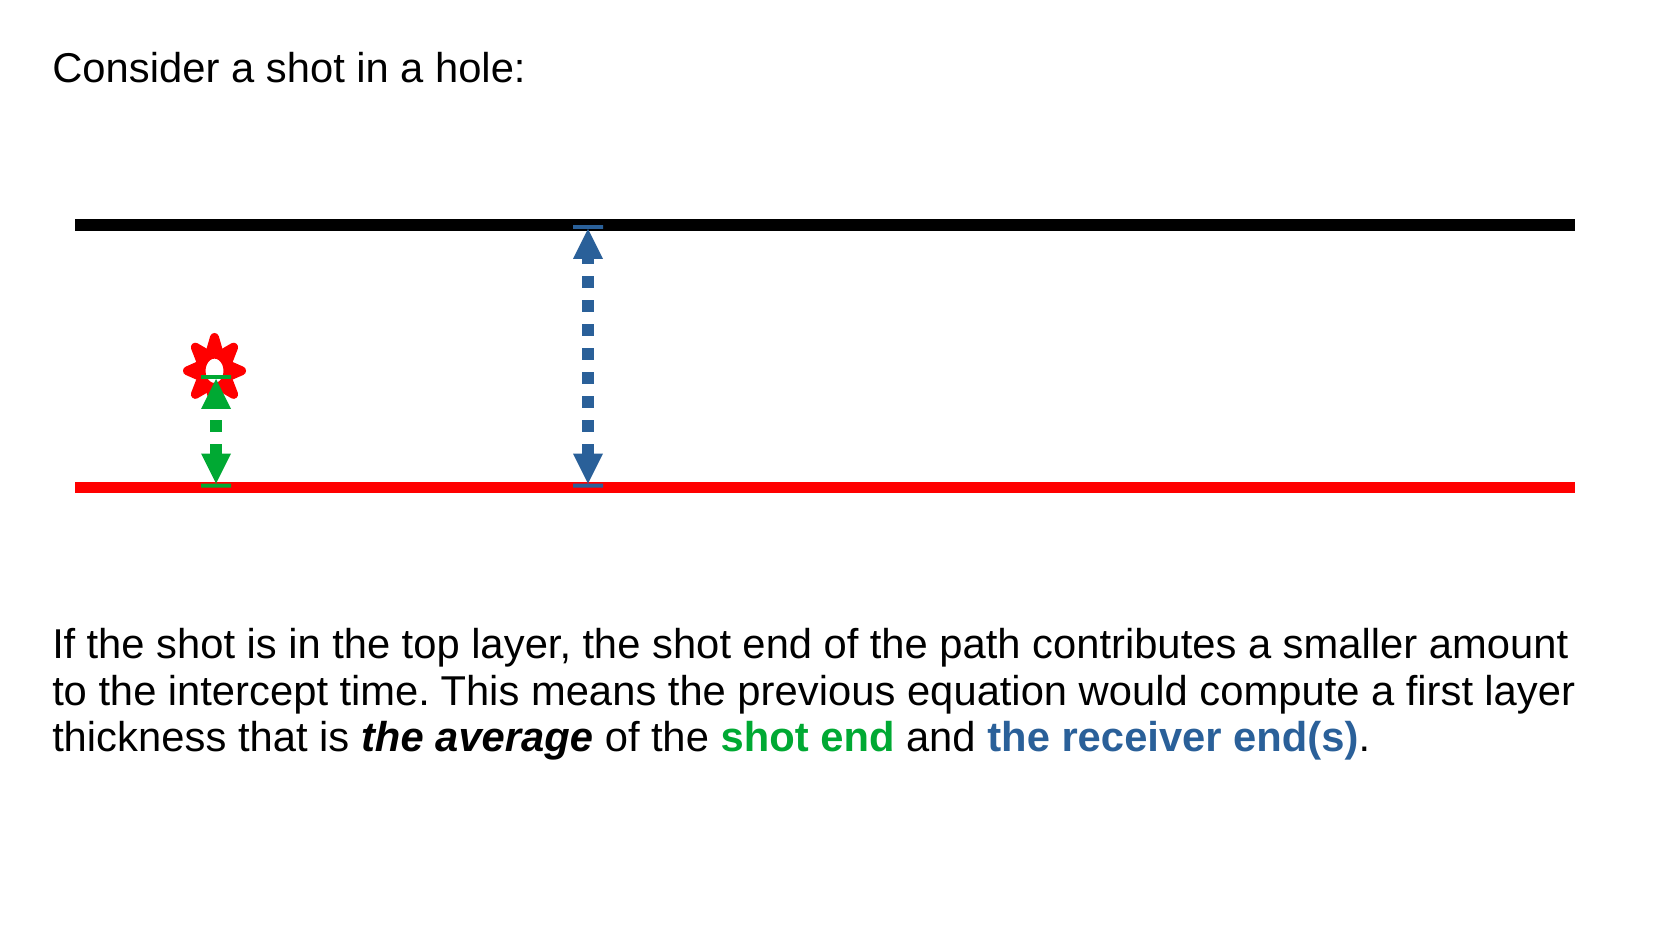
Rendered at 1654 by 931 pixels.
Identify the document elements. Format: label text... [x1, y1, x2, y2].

text_box Consider a shot in a hole: [37, 37, 1651, 109]
text_box [202, 379, 215, 387]
text_box If the shot is in the top layer, the shot end of the path contributes a smaller amount to the intercept time. This means the previous equation would compute a first layer thickness that is the average of the shot end and the receiver end(s). [37, 525, 1613, 931]
text_box [217, 379, 227, 386]
text_box [195, 381, 206, 395]
text_box [223, 347, 234, 361]
text_box [187, 365, 199, 376]
text_box [201, 354, 229, 375]
text_box [210, 337, 219, 351]
text_box [230, 365, 242, 375]
text_box [195, 347, 206, 361]
text_box [223, 381, 234, 395]
